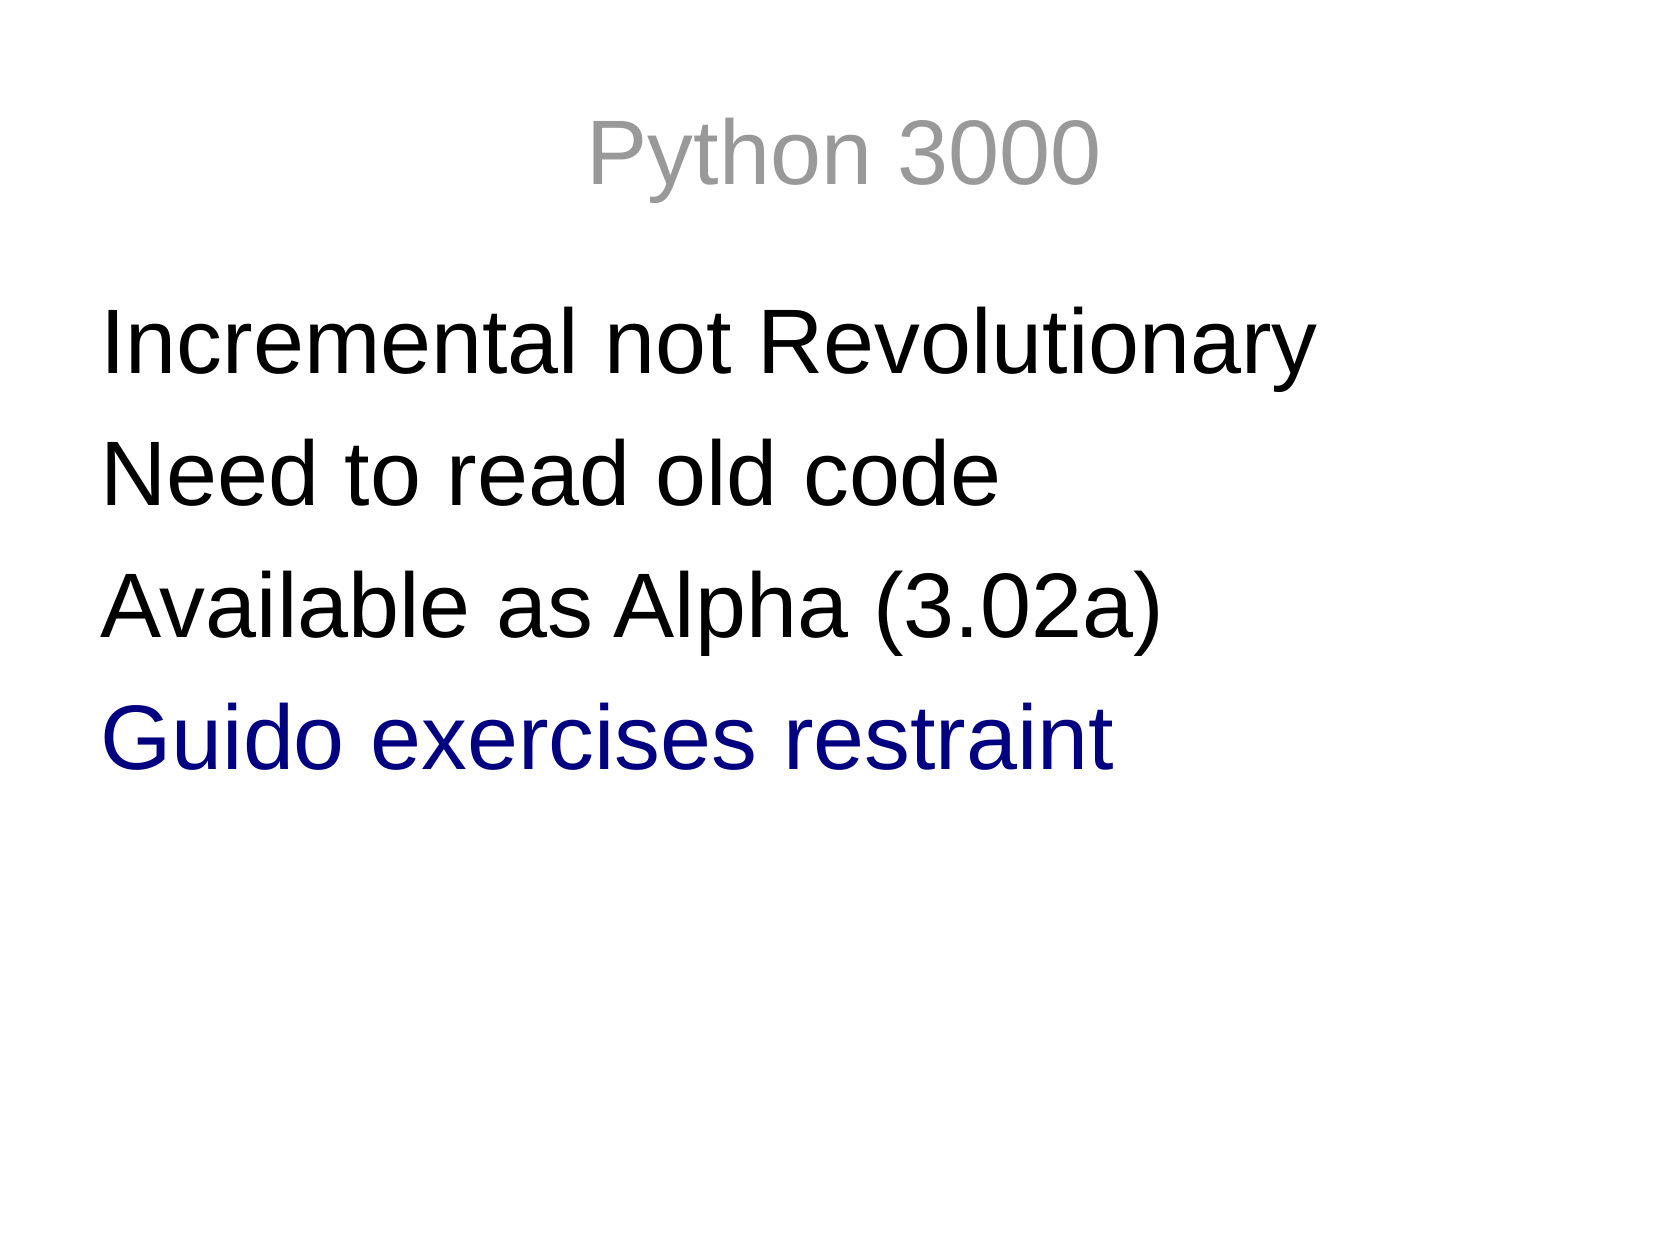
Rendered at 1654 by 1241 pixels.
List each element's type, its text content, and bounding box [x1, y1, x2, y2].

title Python 3000 [82, 49, 1571, 257]
list Incremental not Revolutionary Need to read old code Available as Alpha (3.02a) Guido exercises restraint [82, 290, 1571, 1094]
